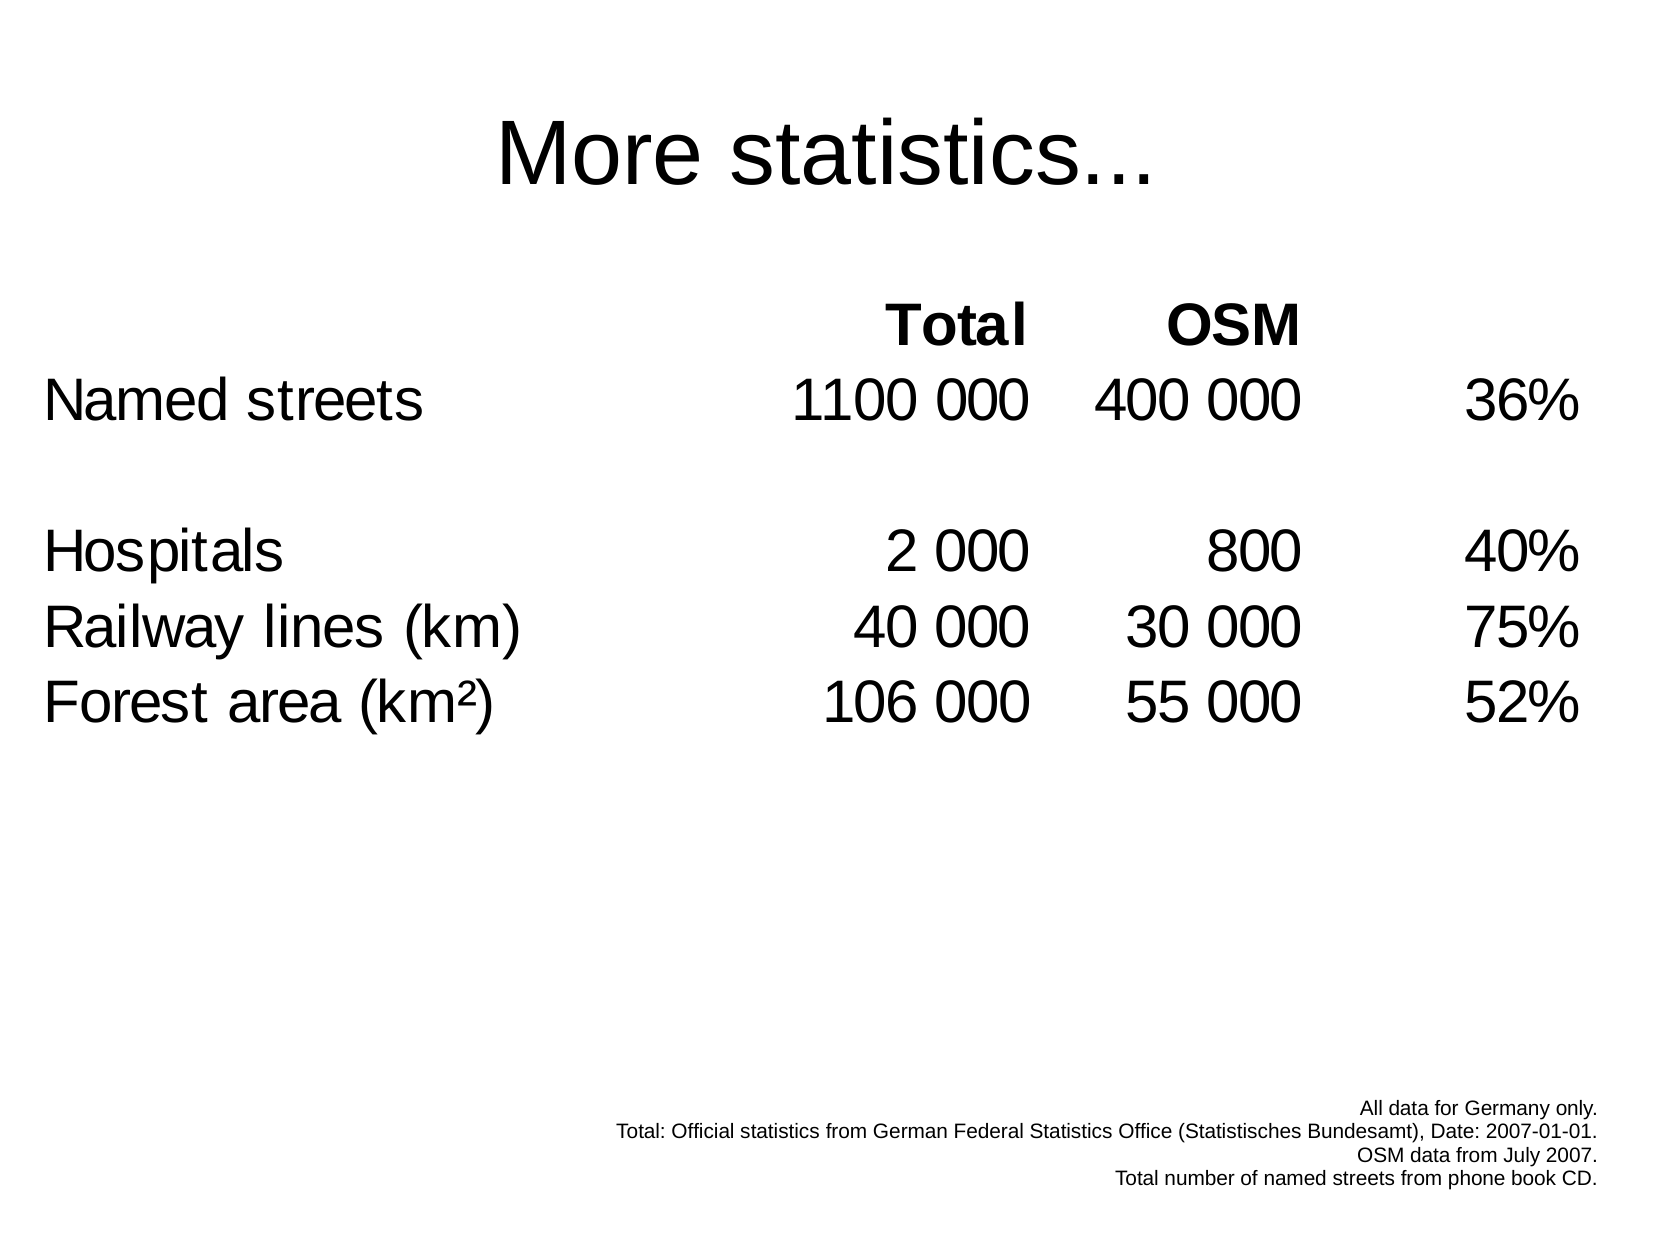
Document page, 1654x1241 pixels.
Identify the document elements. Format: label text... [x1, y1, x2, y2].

title More statistics... [82, 49, 1571, 257]
text_box All data for Germany only. Total: Official statistics from German Federal Statistics Office (Statistisches Bundesamt), Date: 2007-01-01. OSM data from July 2007. Total number of named streets from phone book CD. [37, 1089, 1613, 1209]
chart [37, 290, 1595, 751]
